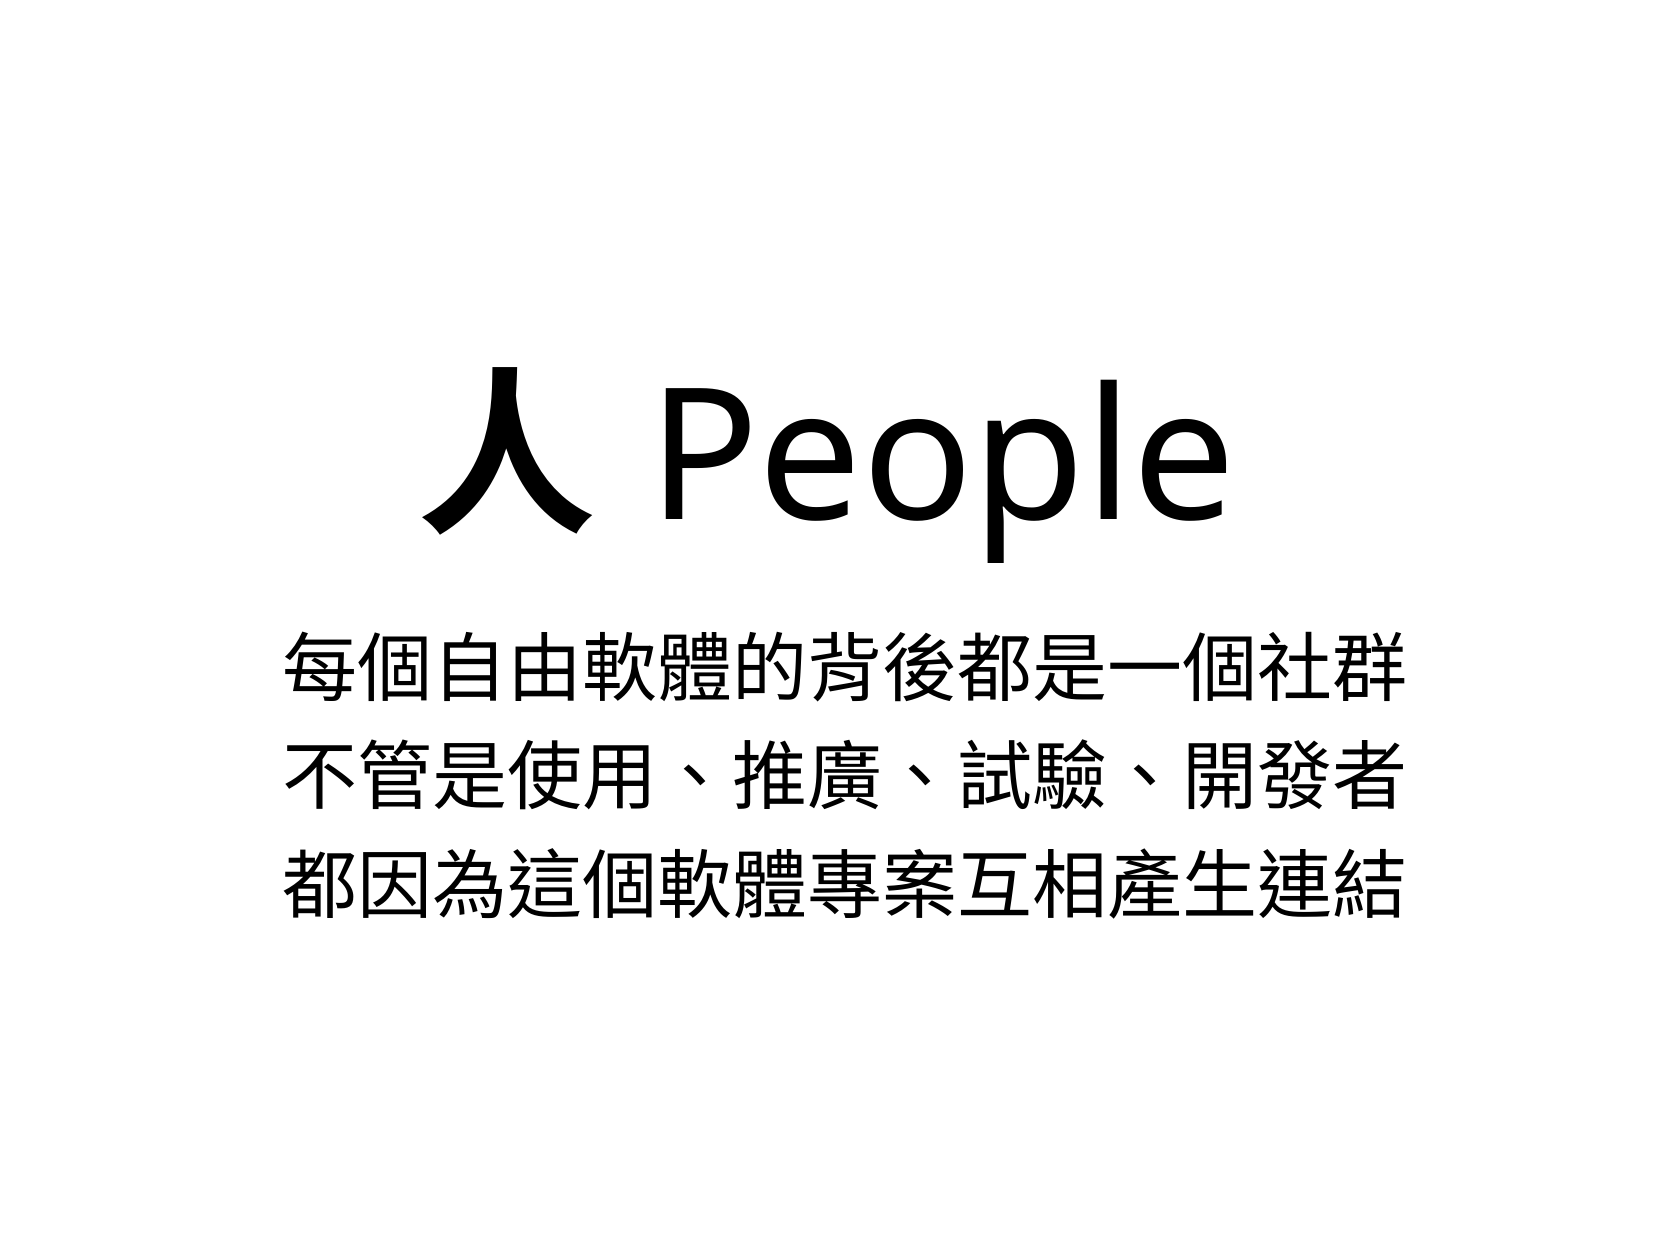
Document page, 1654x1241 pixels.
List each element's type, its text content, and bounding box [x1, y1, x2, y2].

list 每個自由軟體的背後都是一個社群 不管是使用、推廣、試驗、開發者 都因為這個軟體專案互相產生連結 [64, 608, 1554, 1164]
title 人People [82, 177, 1571, 709]
